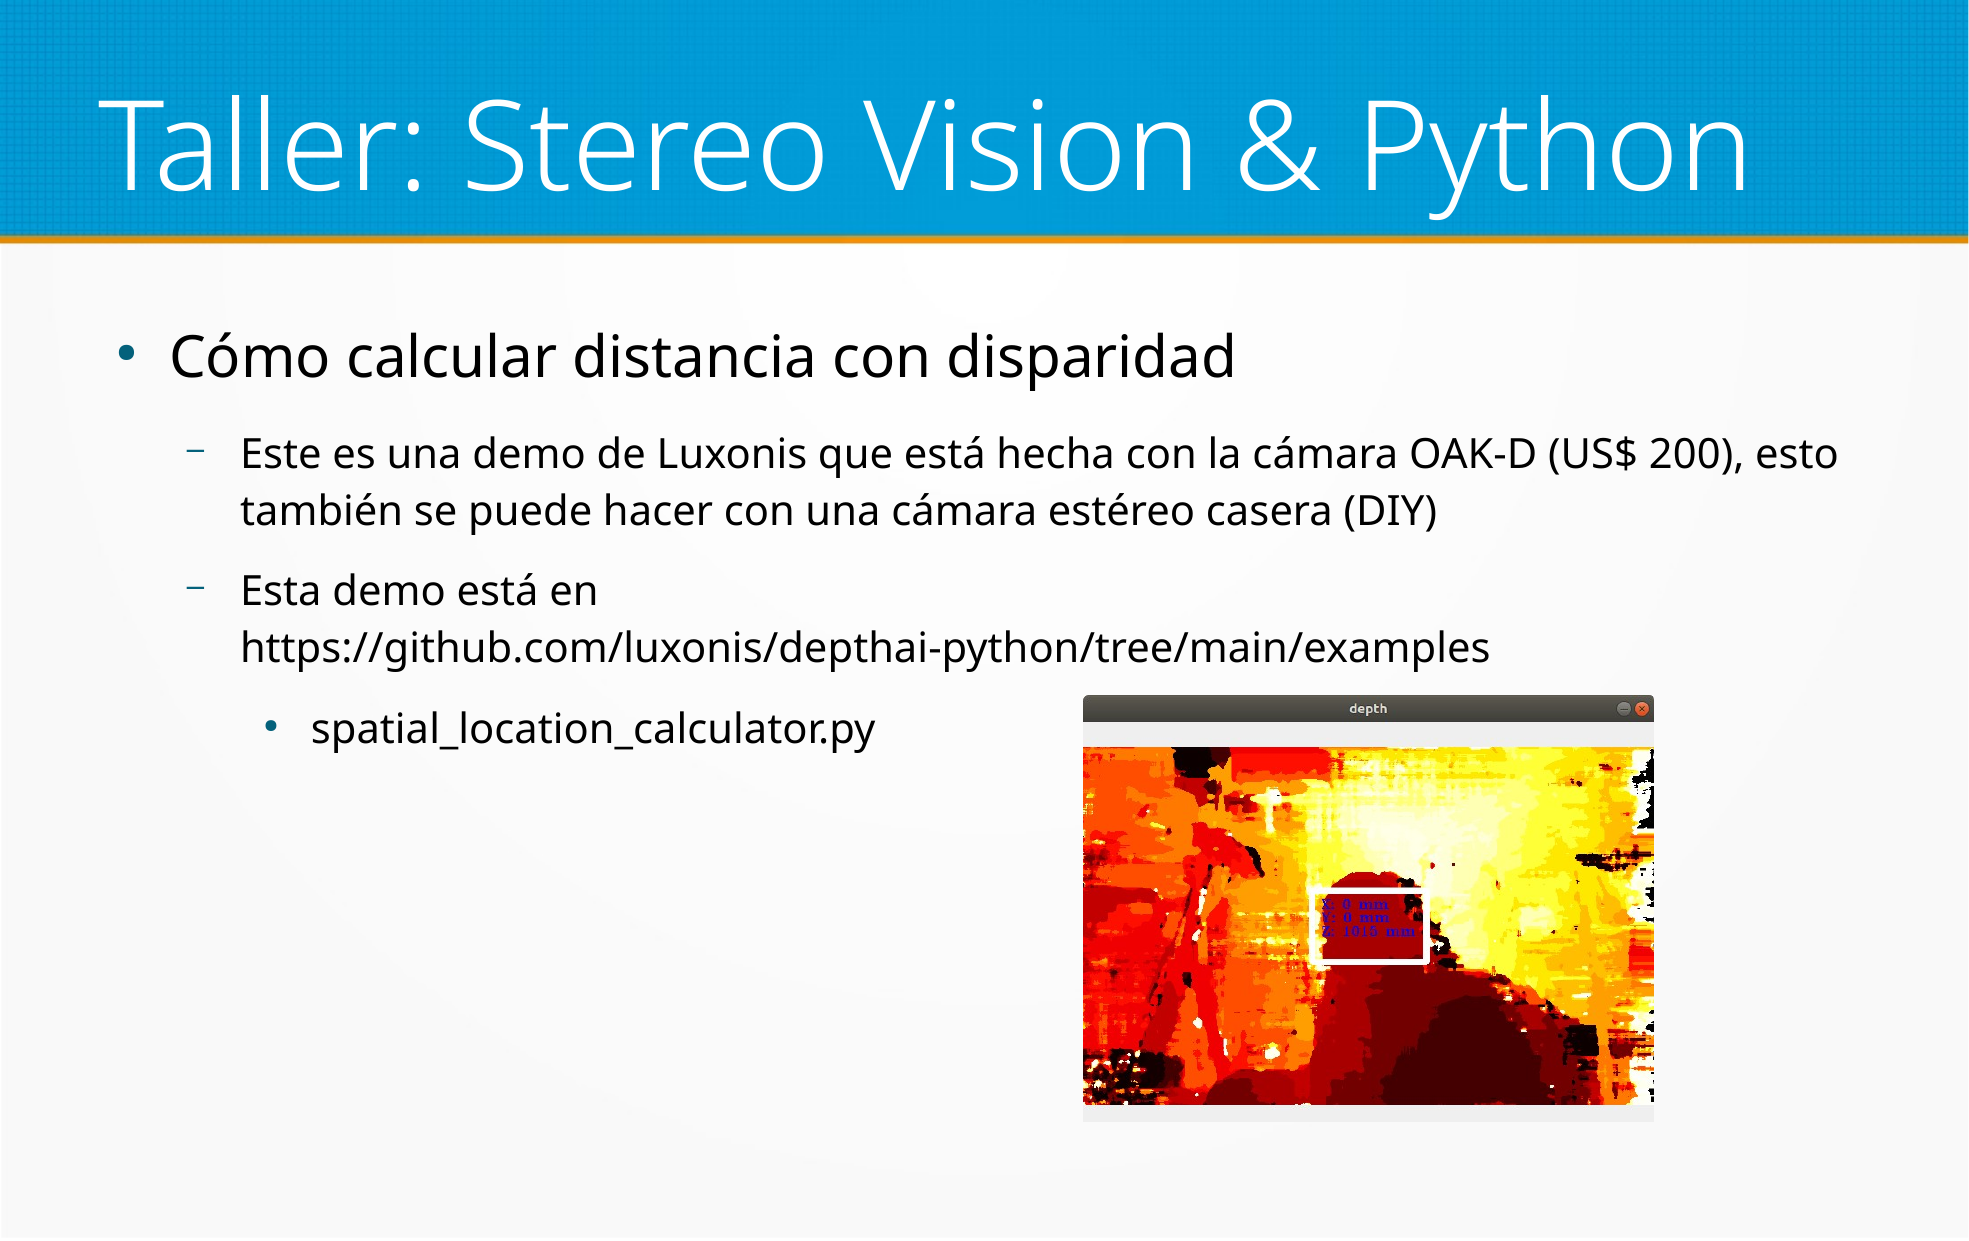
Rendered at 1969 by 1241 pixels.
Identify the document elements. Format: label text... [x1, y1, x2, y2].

title Taller: Stereo Vision & Python [98, 19, 1870, 227]
list Cómo calcular distancia con disparidad Este es una demo de Luxonis que está hecha con la cámara OAK-D (US$ 200), esto también se puede hacer con una cámara estéreo casera (DIY) Esta demo está en https://github.com/luxonis/depthai-python/tree/main/examples spatial_location_calculator.py [98, 315, 1861, 1081]
picture [0, 233, 1969, 1241]
